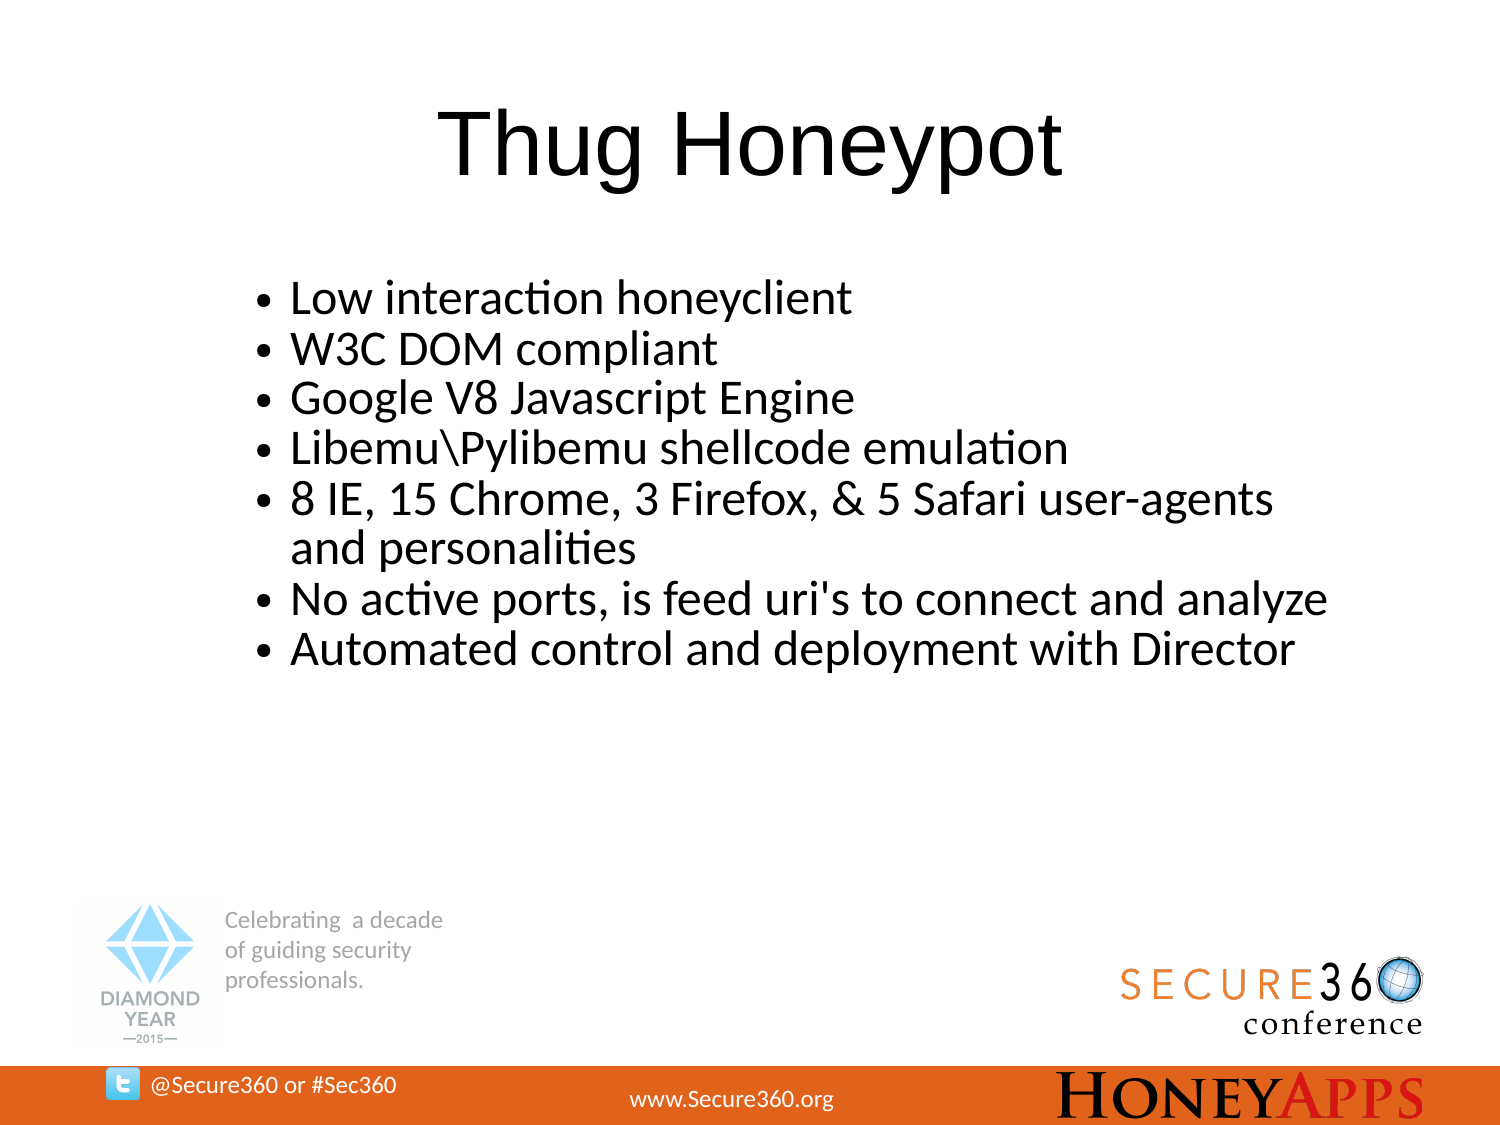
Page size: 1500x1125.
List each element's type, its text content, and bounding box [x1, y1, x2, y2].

title Thug Honeypot [112, 90, 1388, 198]
text_box Low interaction honeyclient W3C DOM compliant Google V8 Javascript Engine Libemu\Pylibemu shellcode emulation 8 IE, 15 Chrome, 3 Firefox, & 5 Safari user-agents and personalities No active ports, is feed uri's to connect and analyze Automated control and deployment with Director [240, 270, 1366, 868]
picture [75, 899, 224, 1048]
picture [1004, 956, 1486, 1125]
picture [106, 1067, 140, 1100]
